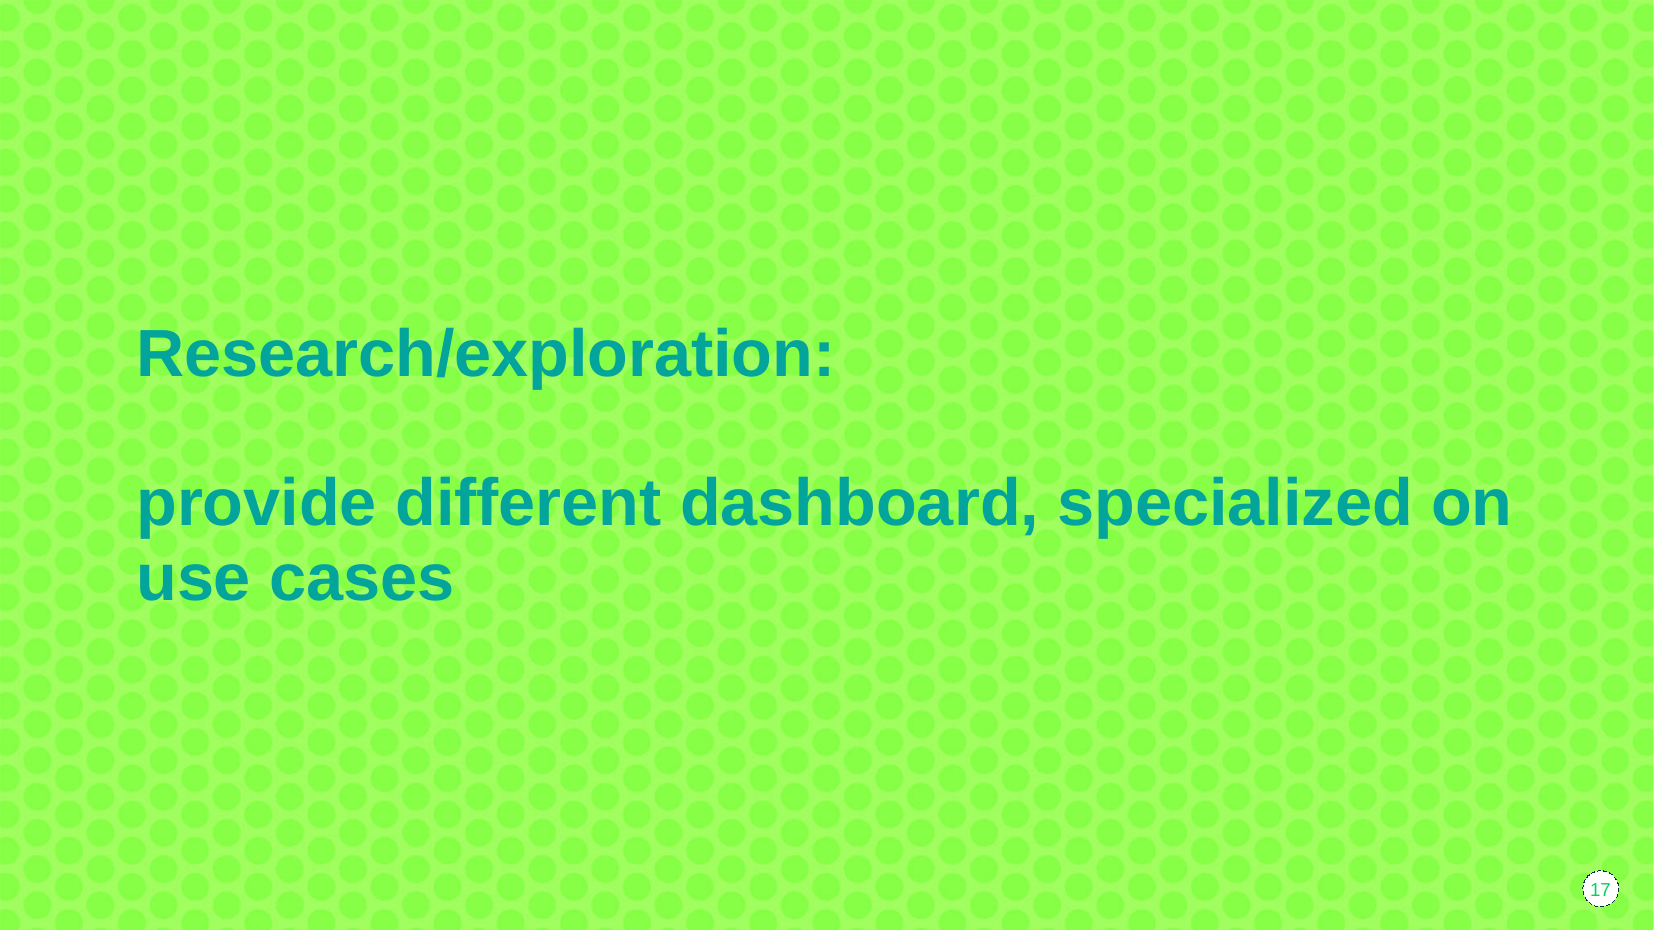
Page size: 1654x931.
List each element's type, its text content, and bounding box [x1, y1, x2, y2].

picture [0, 0, 1654, 930]
title Research/exploration: provide different dashboard, specialized on use cases [121, 308, 1531, 623]
